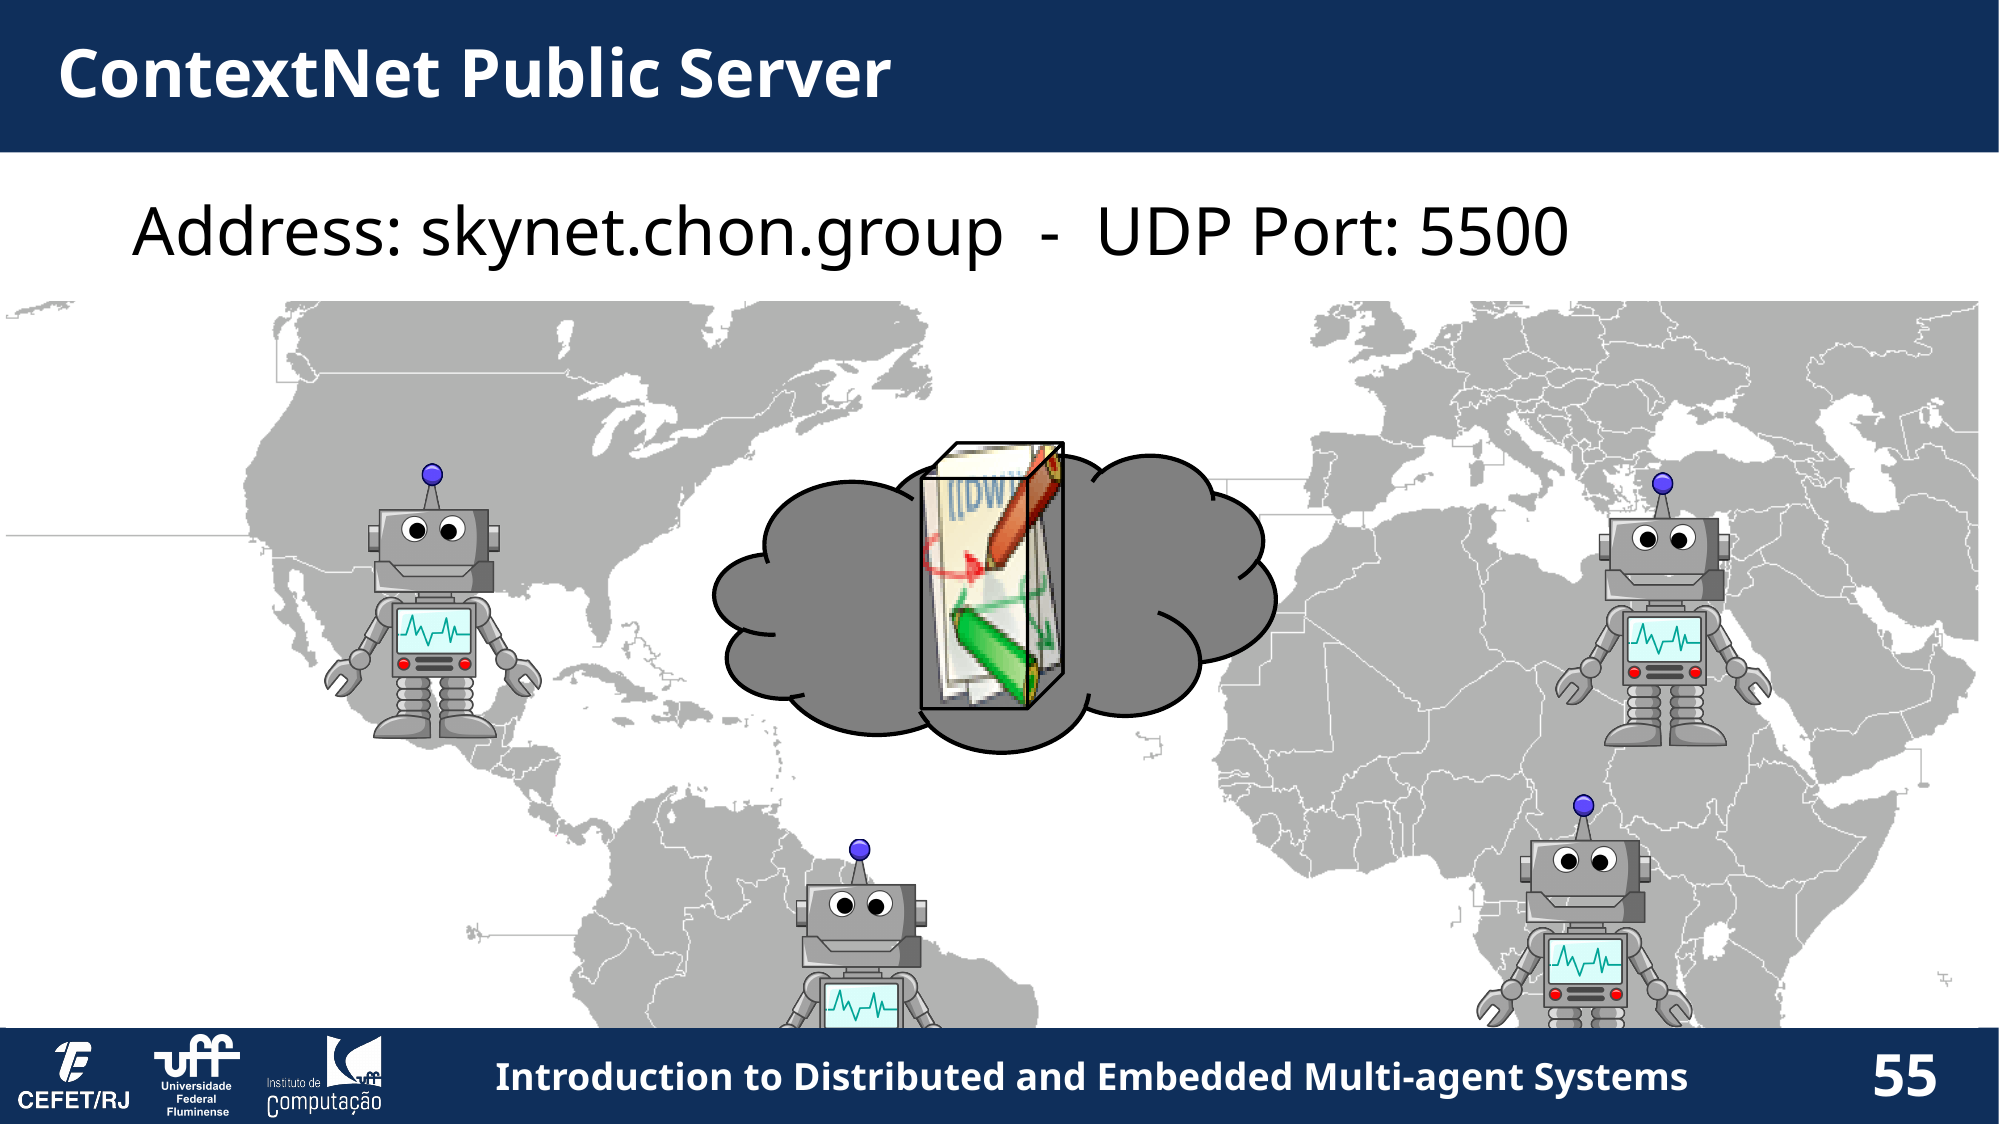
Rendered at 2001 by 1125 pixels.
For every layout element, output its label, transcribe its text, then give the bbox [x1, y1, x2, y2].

text_box [714, 442, 1276, 753]
picture [265, 1033, 383, 1118]
text_box Address: skynet.chon.group - UDP Port: 5500 [118, 177, 1877, 274]
picture [5, 301, 1979, 1125]
picture [153, 1033, 241, 1121]
text_box ContextNet Public Server [25, 23, 1999, 119]
